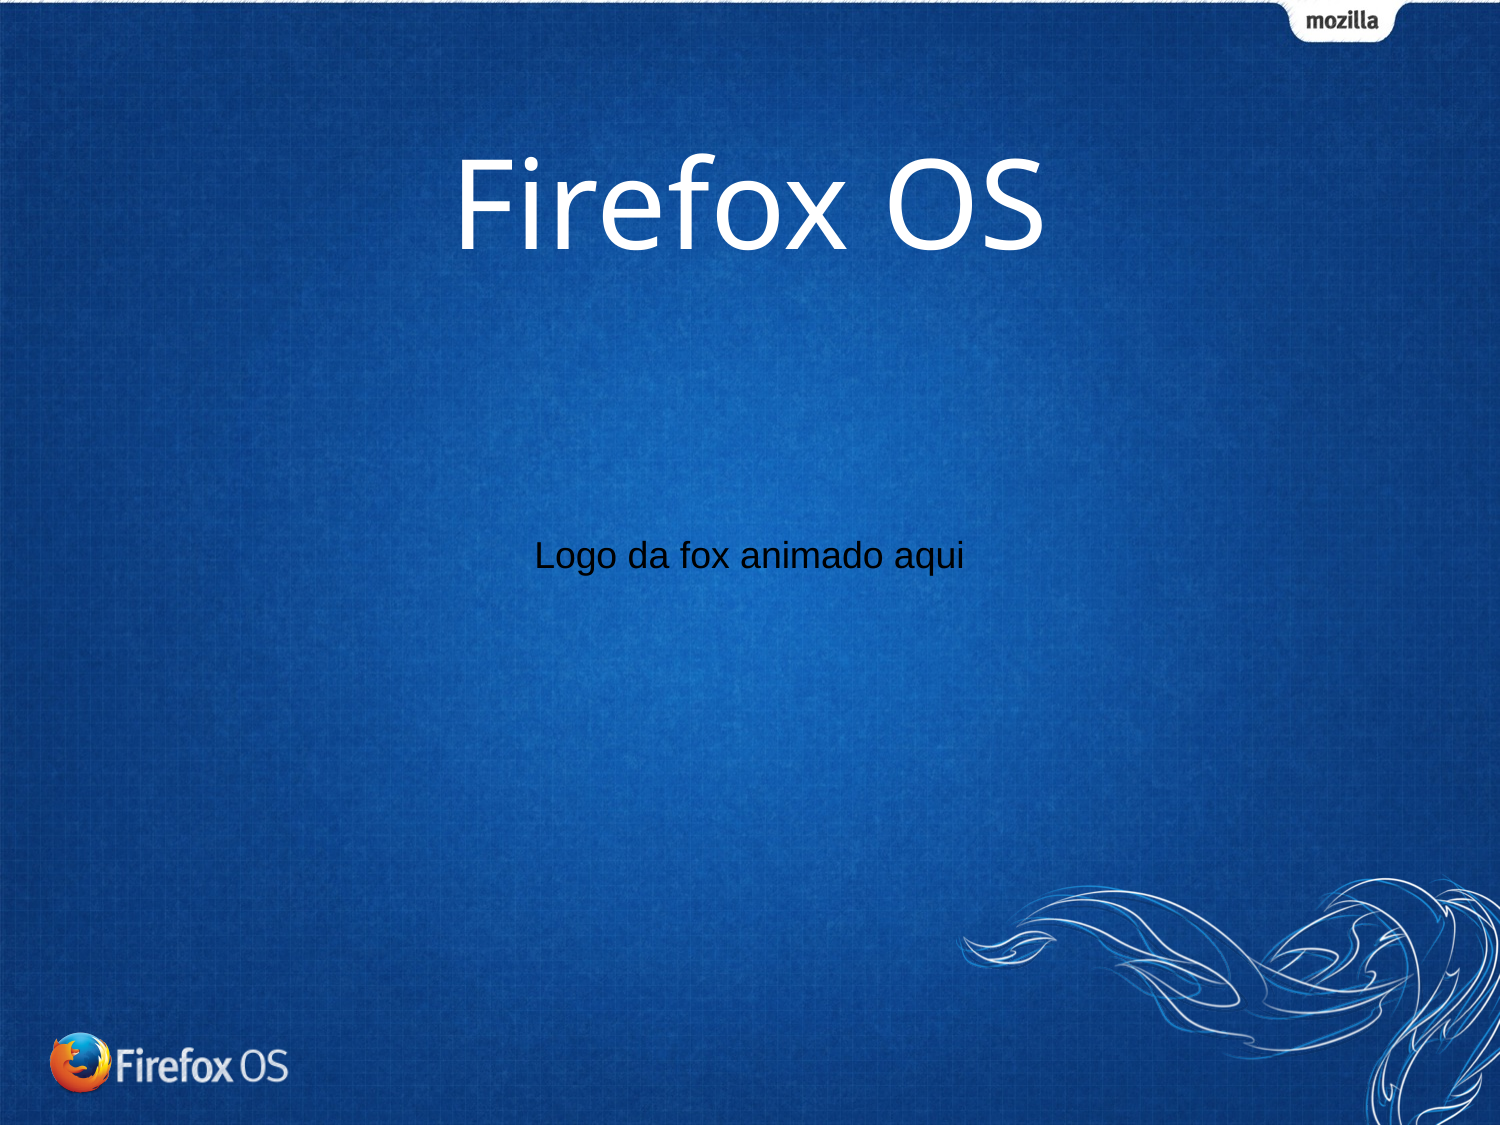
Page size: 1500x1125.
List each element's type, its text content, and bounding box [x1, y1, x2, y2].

list [761, 357, 1425, 1005]
text_box Logo da fox animado aqui [519, 527, 980, 626]
subtitle Firefox OS [75, 45, 1425, 357]
picture [0, 0, 1500, 1125]
